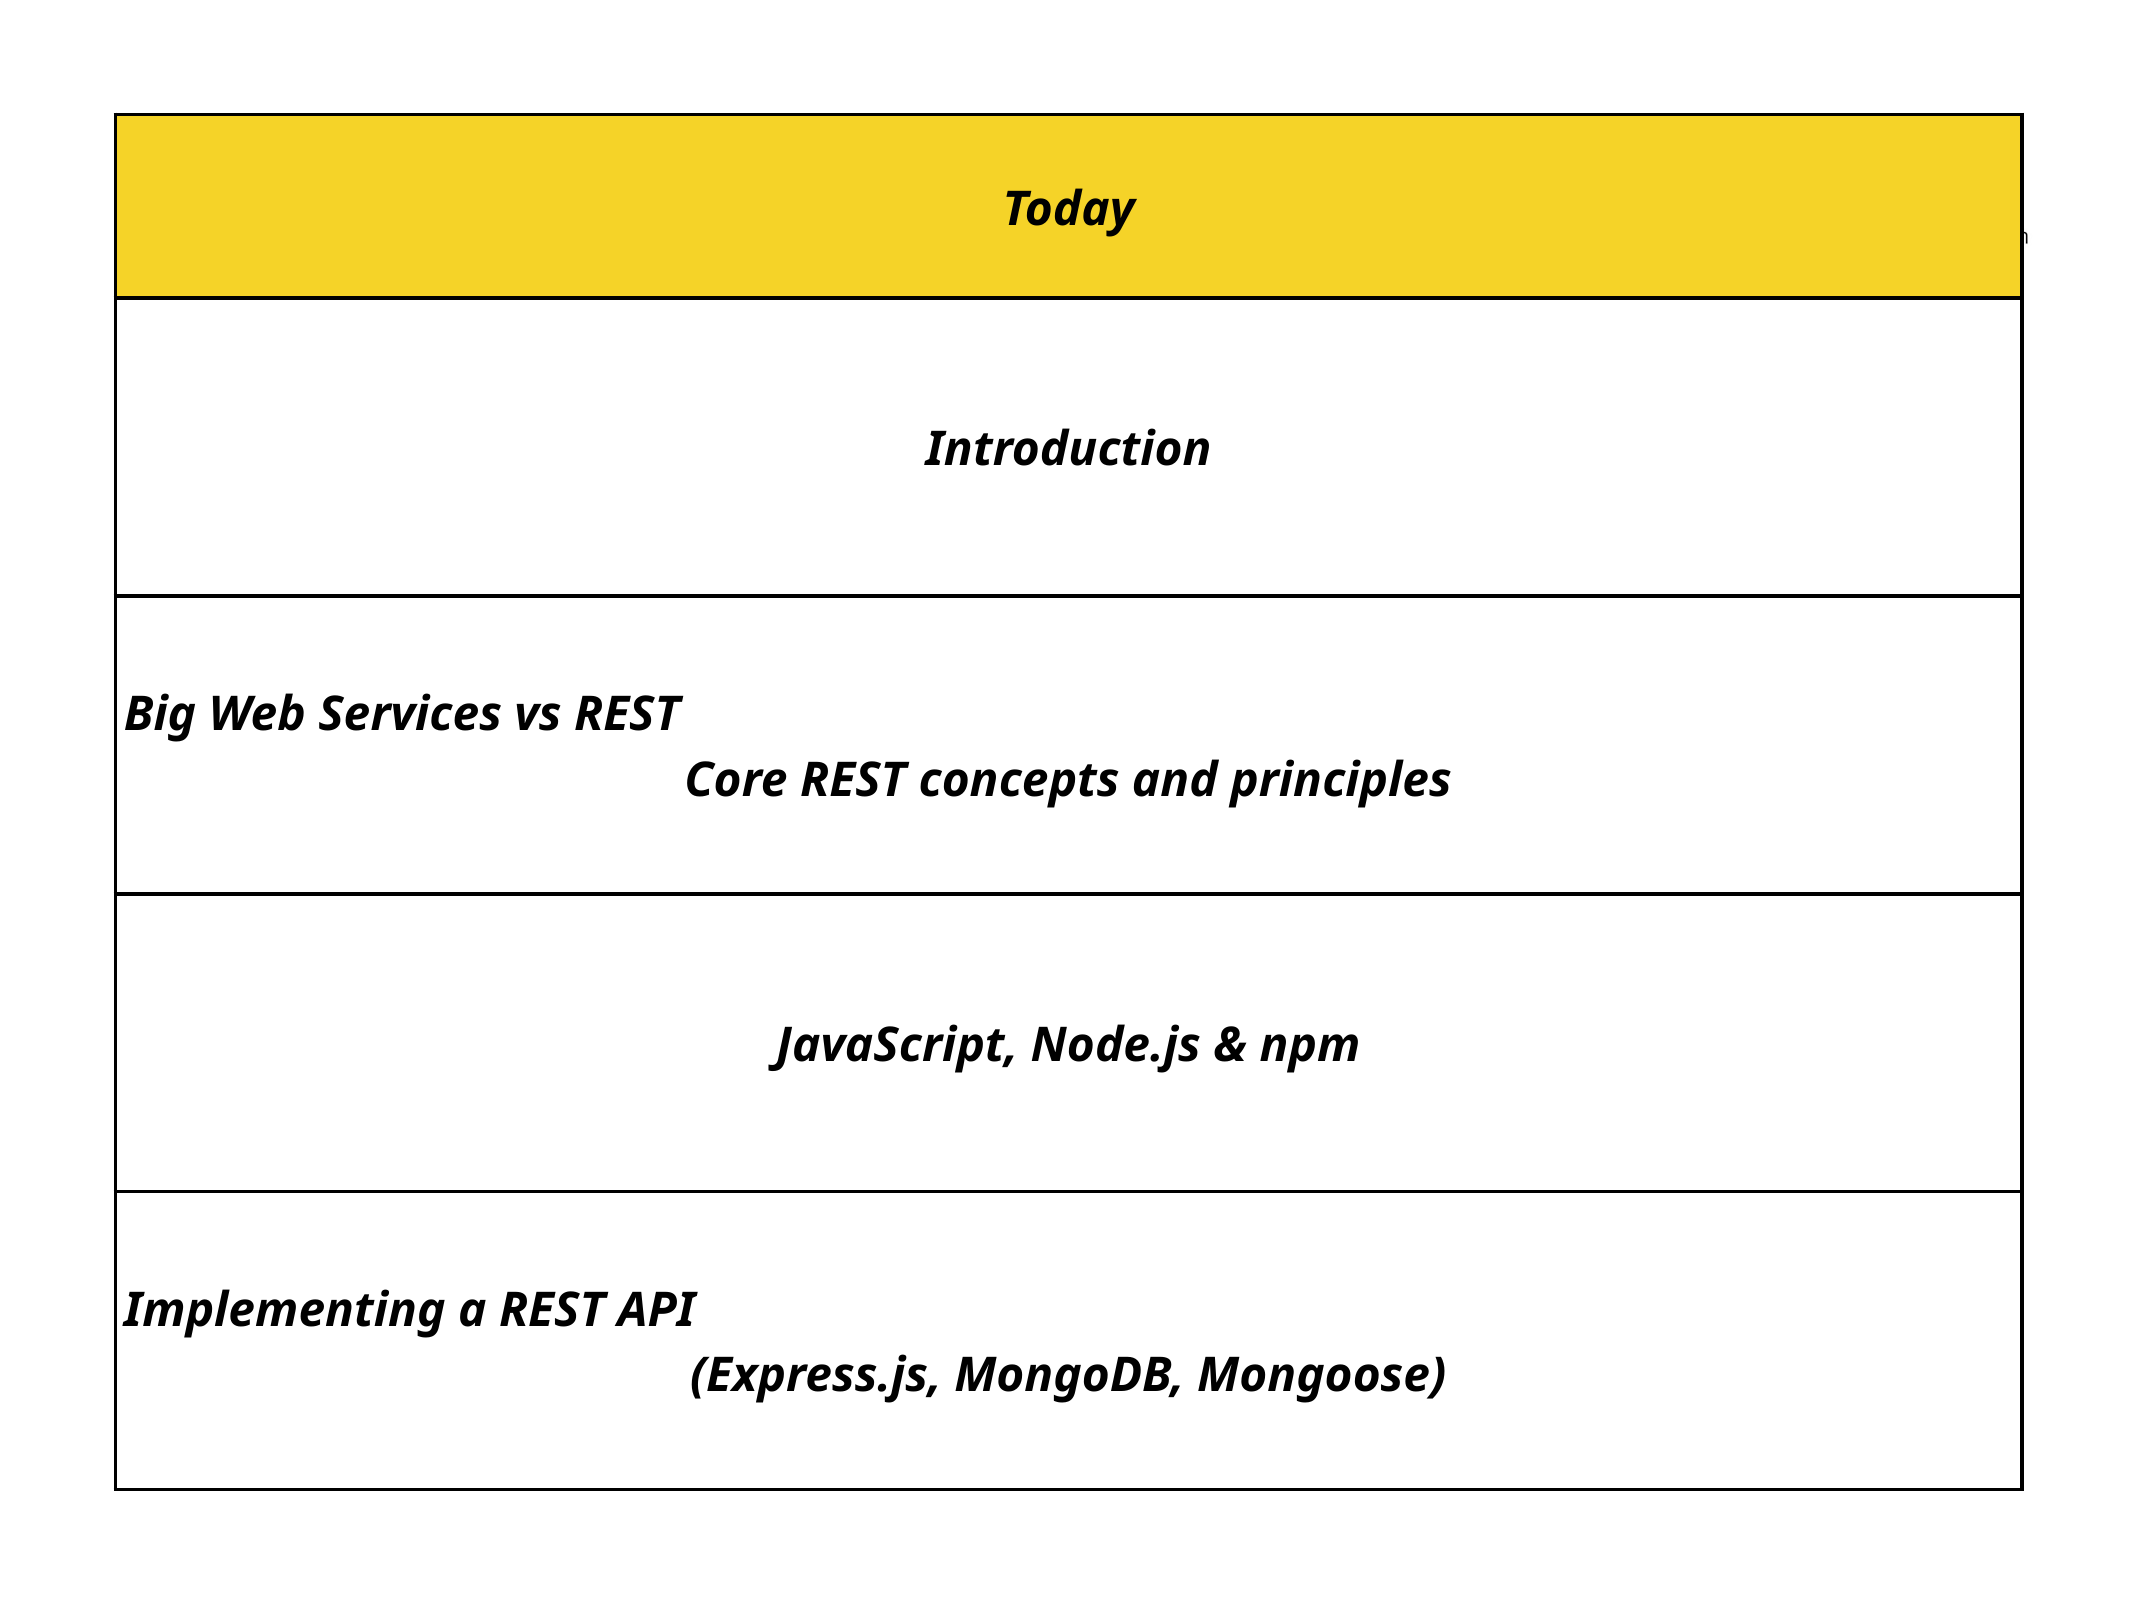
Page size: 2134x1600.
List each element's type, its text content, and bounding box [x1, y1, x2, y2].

table_header Today [117, 116, 2020, 296]
table_cell Implementing a REST API (Express.js, MongoDB, Mongoose) [117, 1193, 2020, 1488]
table_cell Big Web Services vs REST Core REST concepts and principles [117, 598, 2020, 892]
table_cell JavaScript, Node.js & npm [117, 896, 2020, 1190]
table_cell Introduction [117, 300, 2020, 594]
picture [2024, 149, 2036, 284]
